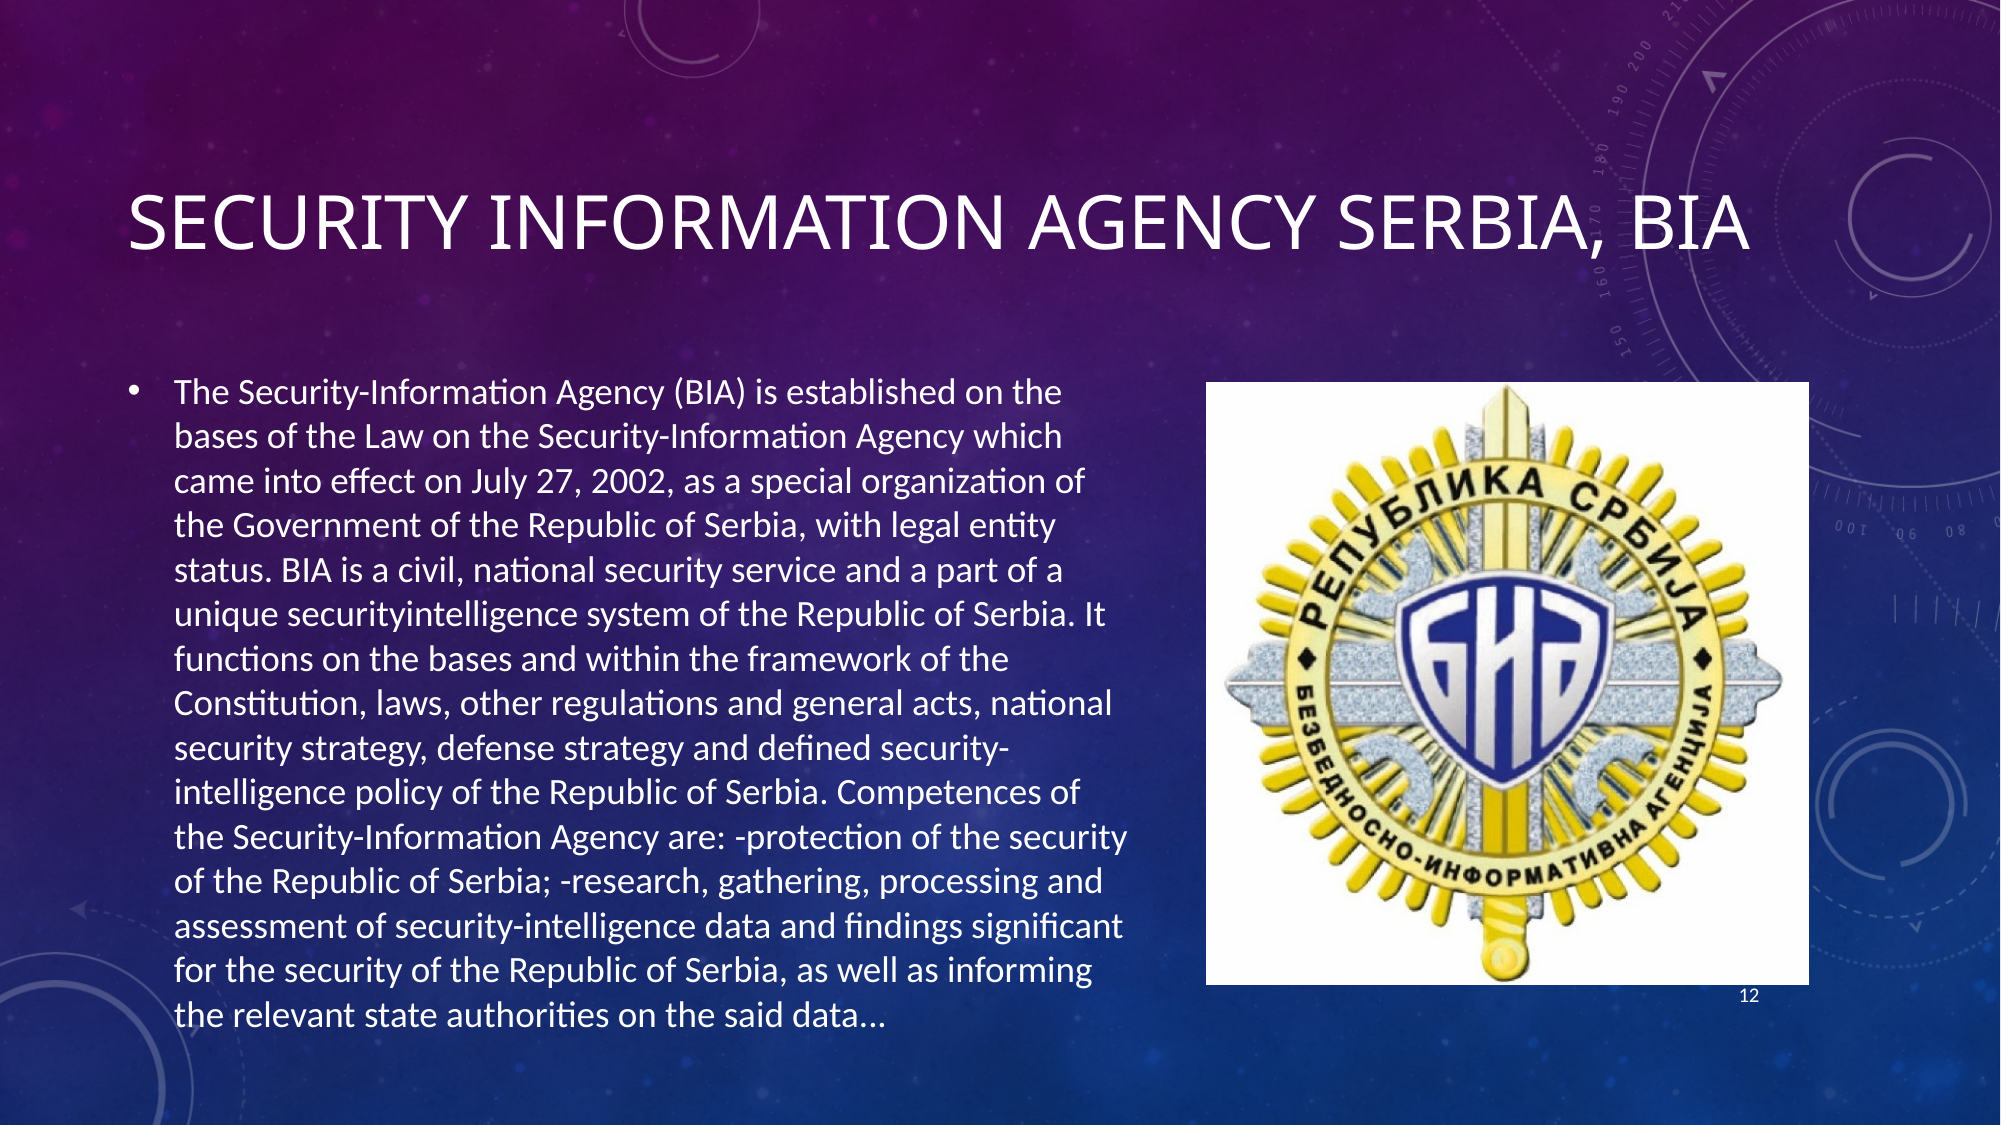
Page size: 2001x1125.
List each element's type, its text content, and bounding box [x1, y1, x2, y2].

picture [0, 0, 2001, 1125]
list The Security-Information Agency (BIA) is established on the bases of the Law on the Security-Information Agency which came into effect on July 27, 2002, as a special organization of the Government of the Republic of Serbia, with legal entity status. BIA is a civil, national security service and a part of a unique securityintelligence system of the Republic of Serbia. It functions on the bases and within the framework of the Constitution, laws, other regulations and general acts, national security strategy, defense strategy and defined security-intelligence policy of the Republic of Serbia. Competences of the Security-Information Agency are: -protection of the security of the Republic of Serbia; -research, gathering, processing and assessment of security-intelligence data and findings significant for the security of the Republic of Serbia, as well as informing the relevant state authorities on the said data... [112, 351, 1150, 1051]
title Security information agency Serbia, BIA [112, 99, 1775, 339]
